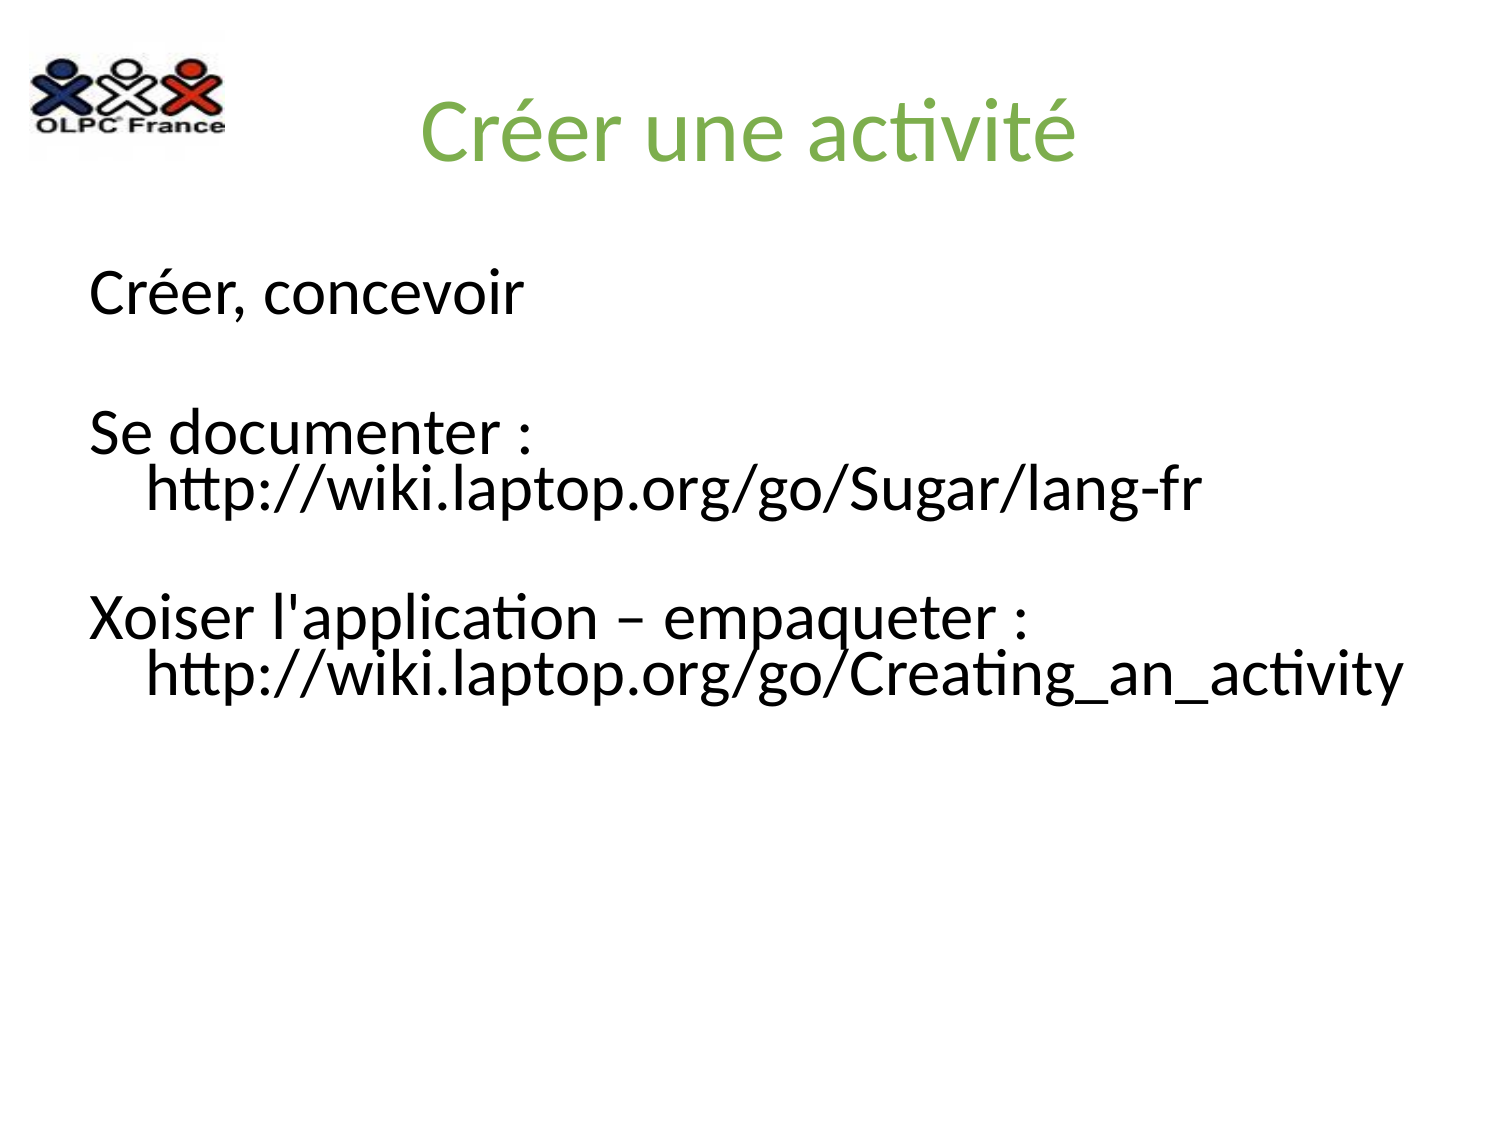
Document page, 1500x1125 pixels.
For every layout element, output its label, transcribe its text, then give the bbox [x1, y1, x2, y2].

title Créer une activité [74, 38, 1425, 239]
picture [29, 30, 225, 161]
list Créer, concevoir Se documenter : http://wiki.laptop.org/go/Sugar/lang-fr Xoiser l'application – empaqueter : http://wiki.laptop.org/go/Creating_an_activity [74, 262, 1425, 1006]
